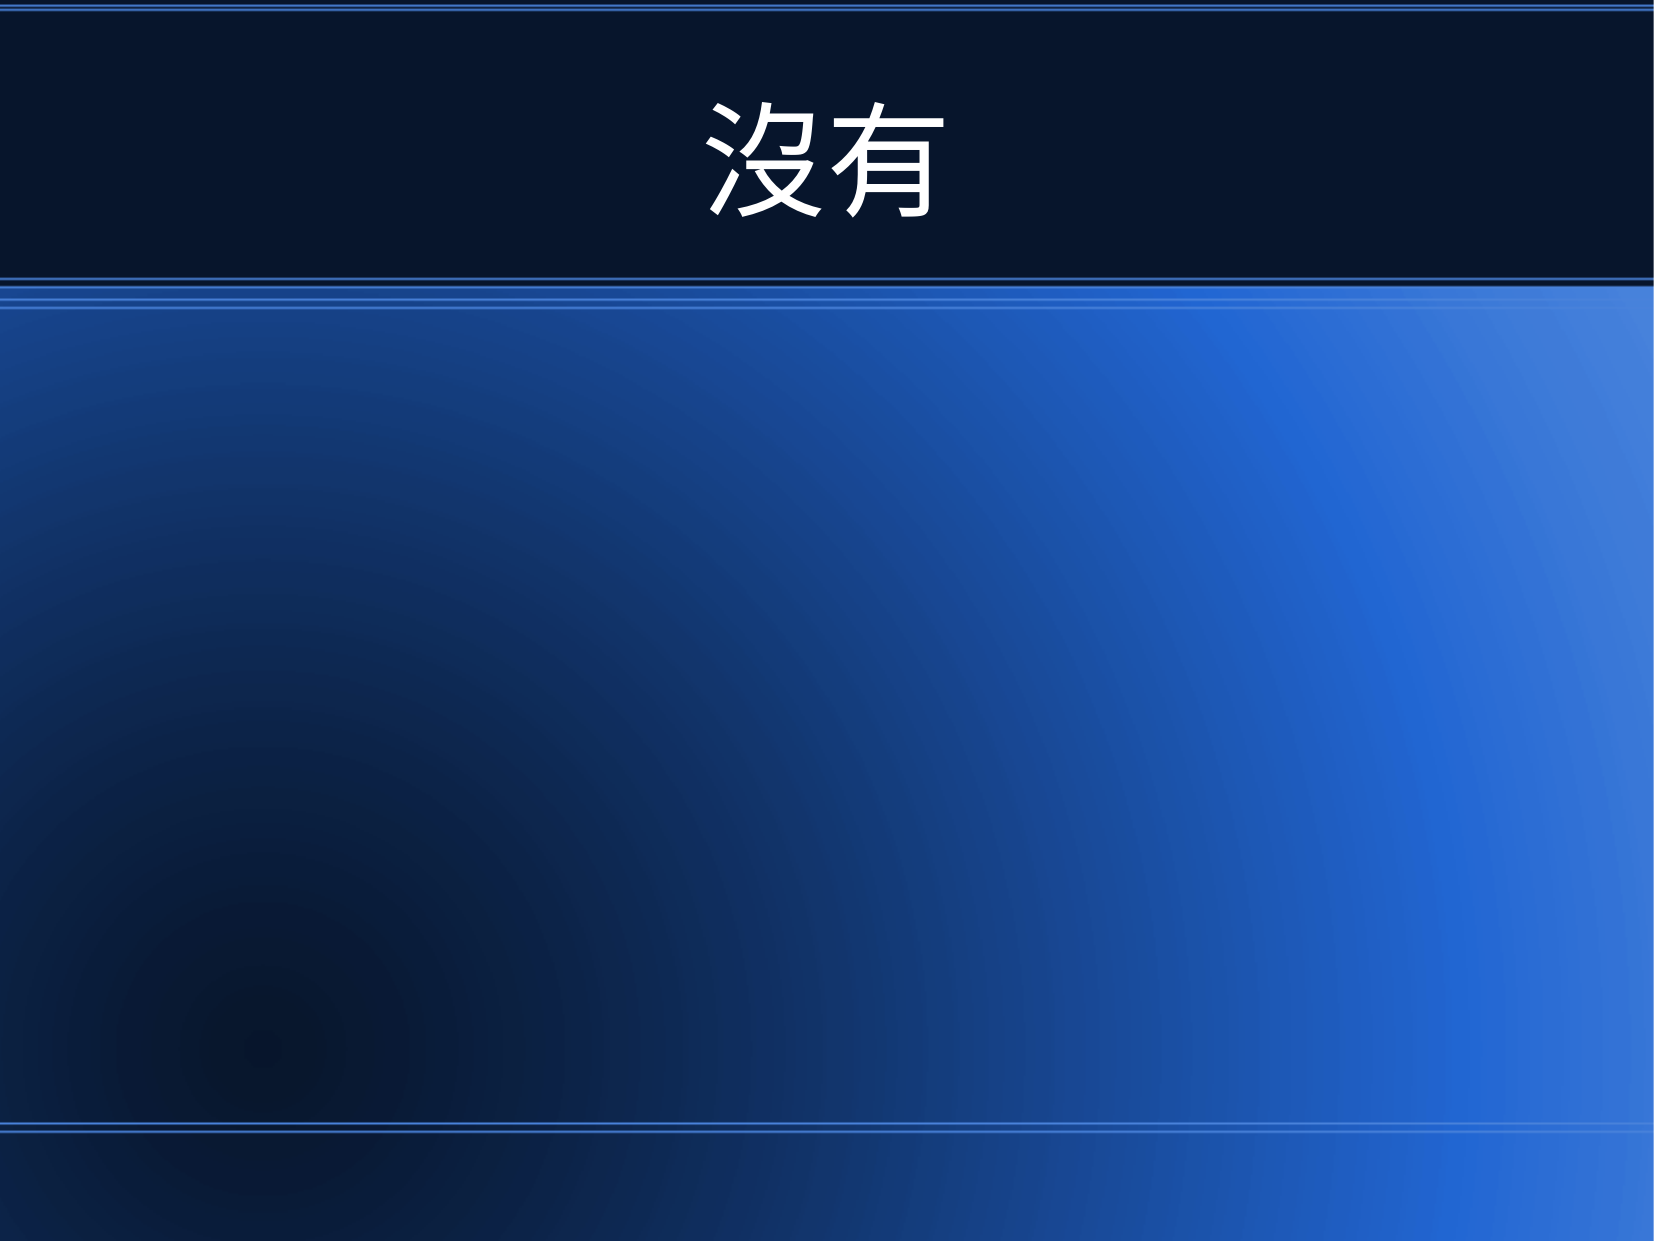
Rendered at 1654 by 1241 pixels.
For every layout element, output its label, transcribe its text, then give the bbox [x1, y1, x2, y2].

picture [0, 0, 1654, 1241]
title 沒有 [82, 49, 1571, 257]
